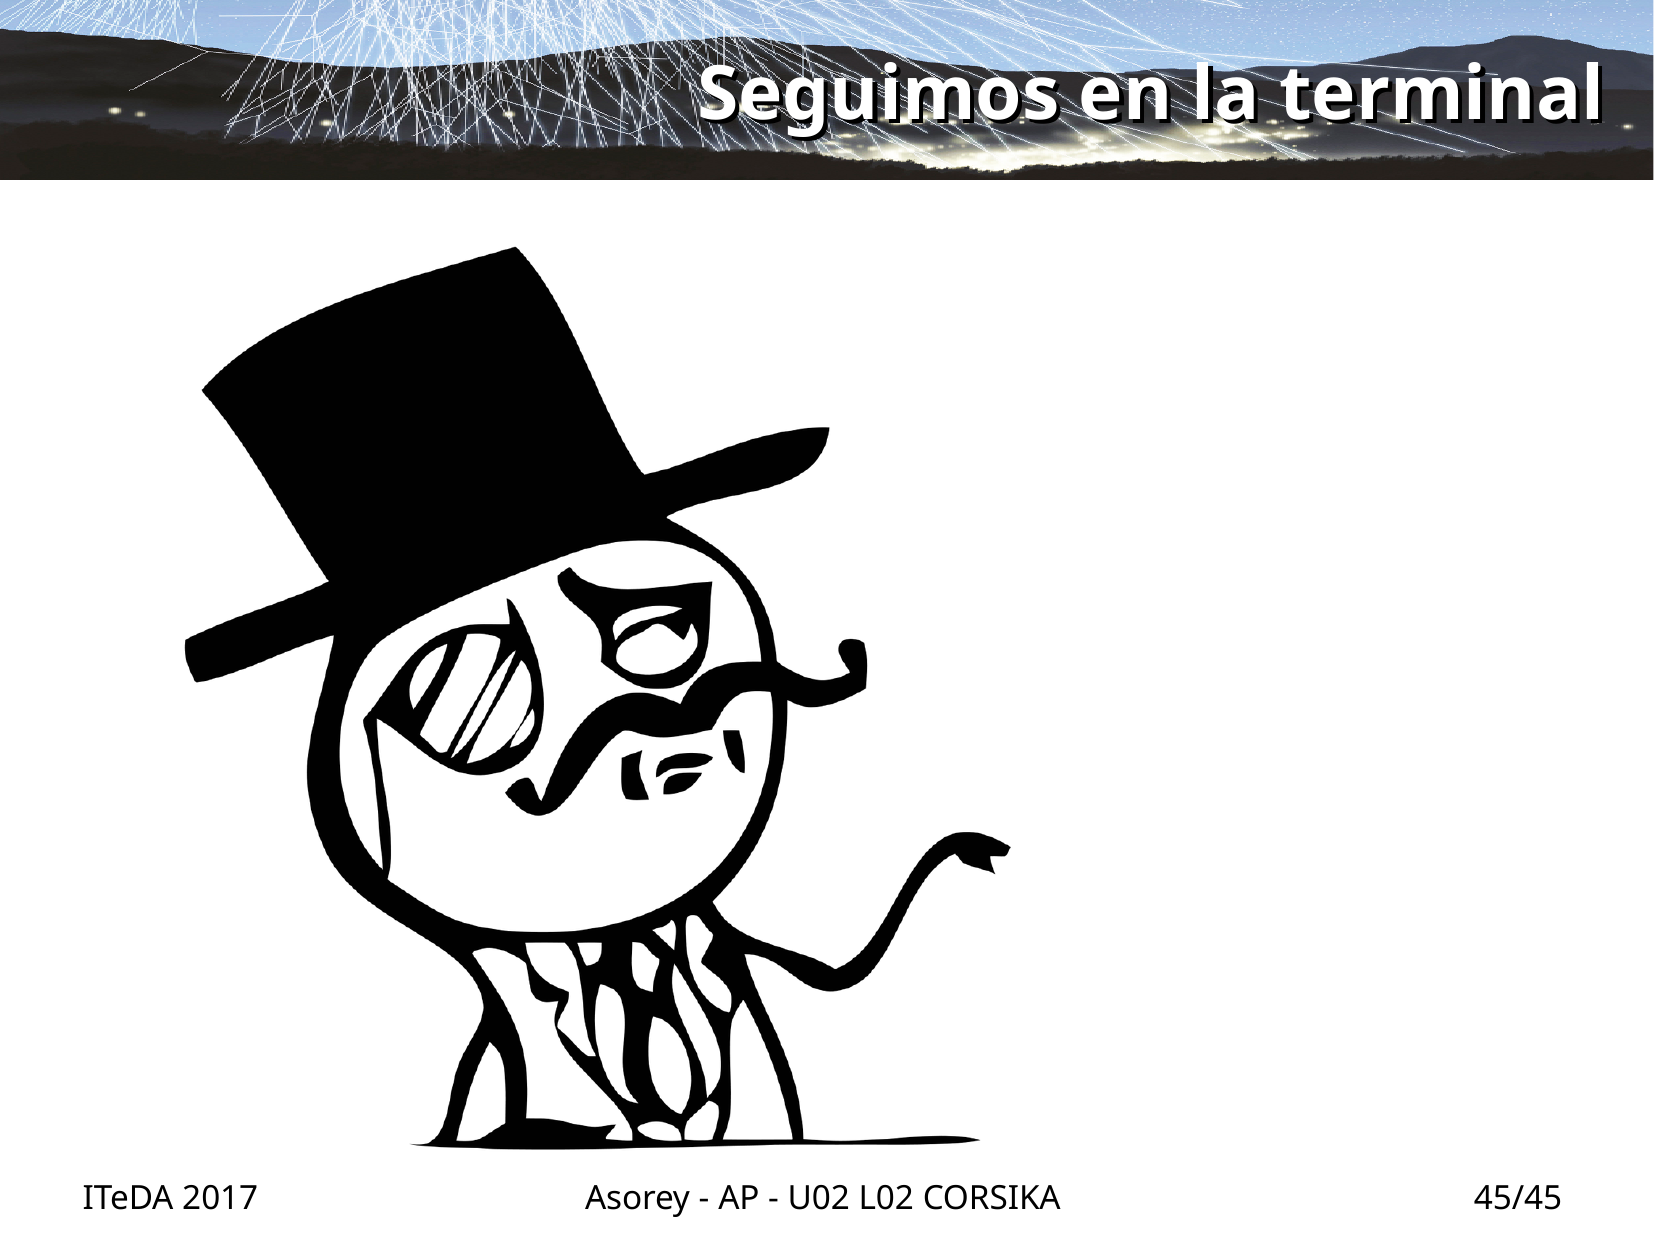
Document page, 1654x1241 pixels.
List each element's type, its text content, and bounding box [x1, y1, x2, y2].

picture [30, 238, 1217, 1156]
title Seguimos en la terminal [45, 15, 1606, 166]
picture [0, 0, 1654, 180]
